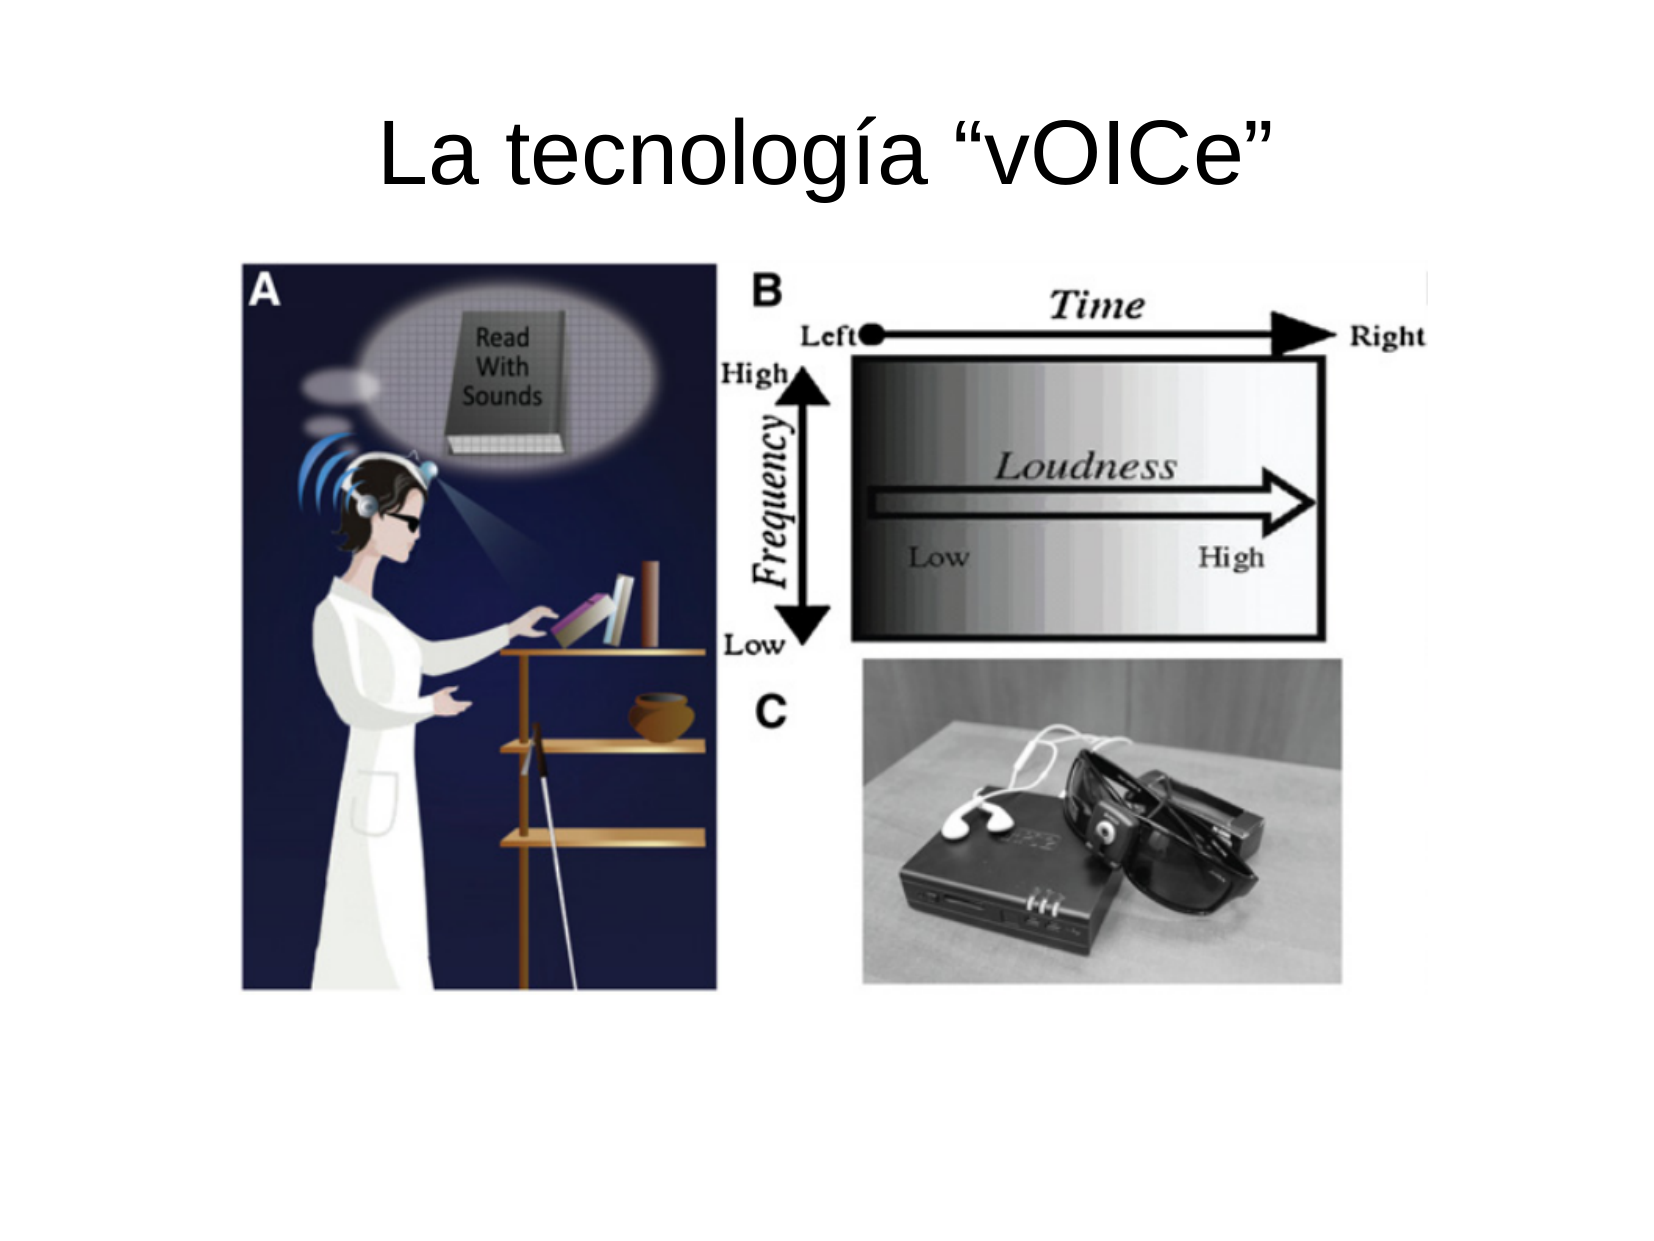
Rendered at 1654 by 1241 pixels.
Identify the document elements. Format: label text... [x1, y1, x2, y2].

picture [227, 245, 1428, 995]
title La tecnología “vOICe” [82, 49, 1571, 257]
